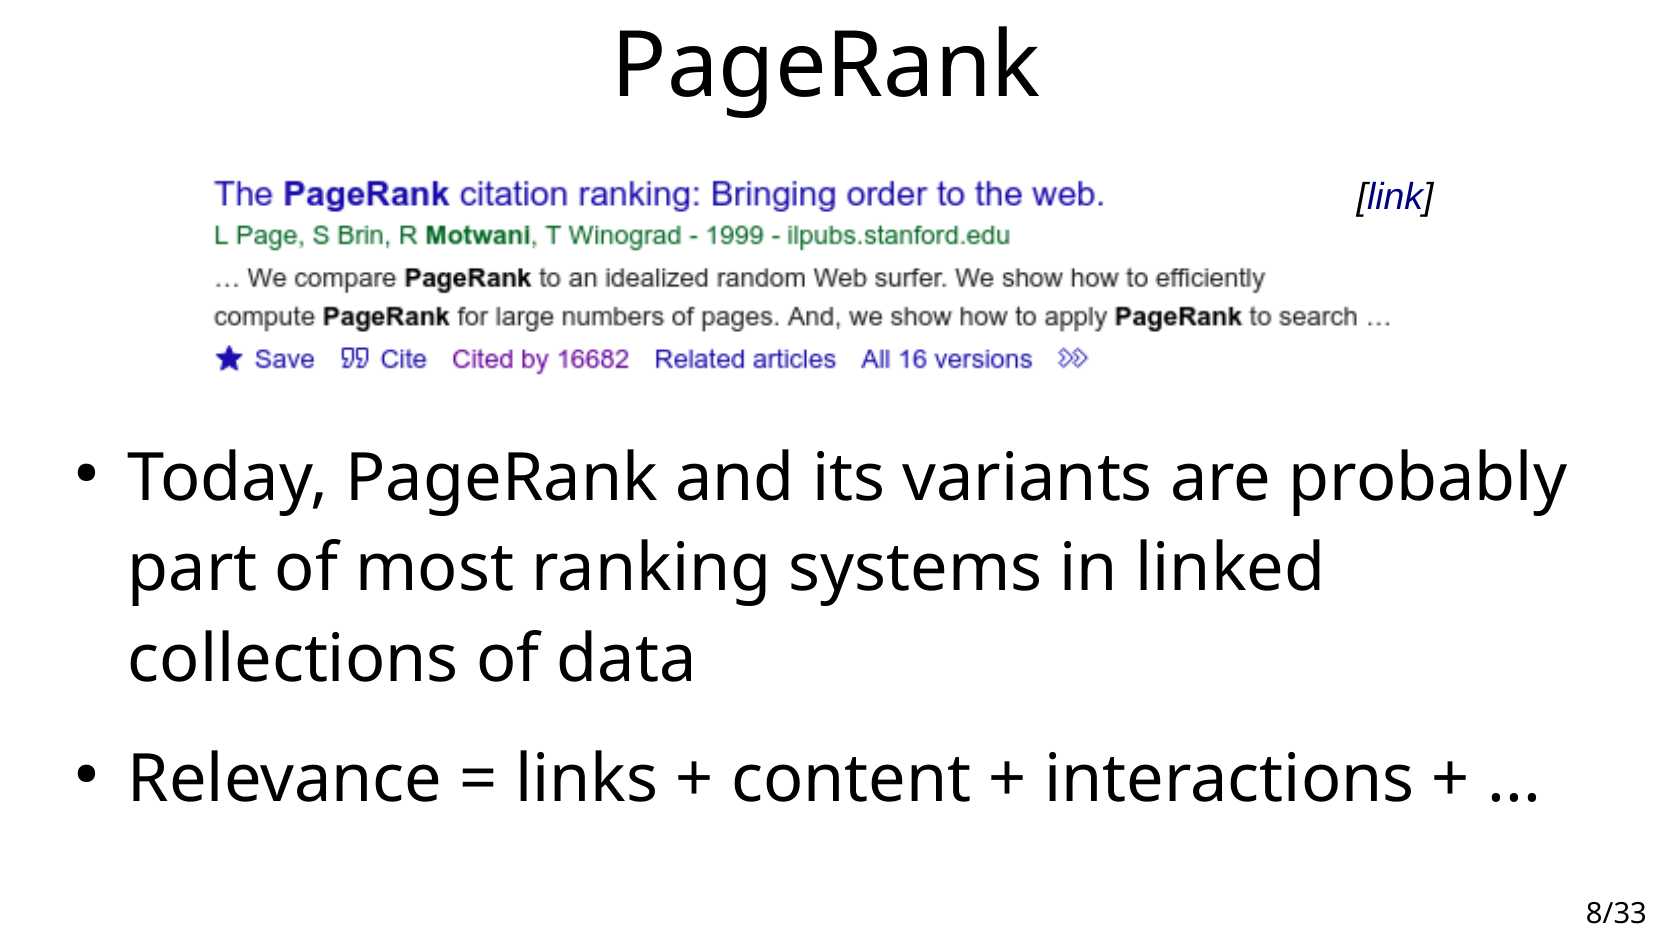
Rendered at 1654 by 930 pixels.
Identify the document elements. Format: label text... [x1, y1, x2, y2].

title PageRank [82, 0, 1571, 126]
text_box [link] [1341, 168, 1449, 226]
picture [178, 143, 1428, 406]
list Today, PageRank and its variants are probably part of most ranking systems in linked collections of data Relevance = links + content + interactions + ... [56, 428, 1576, 909]
